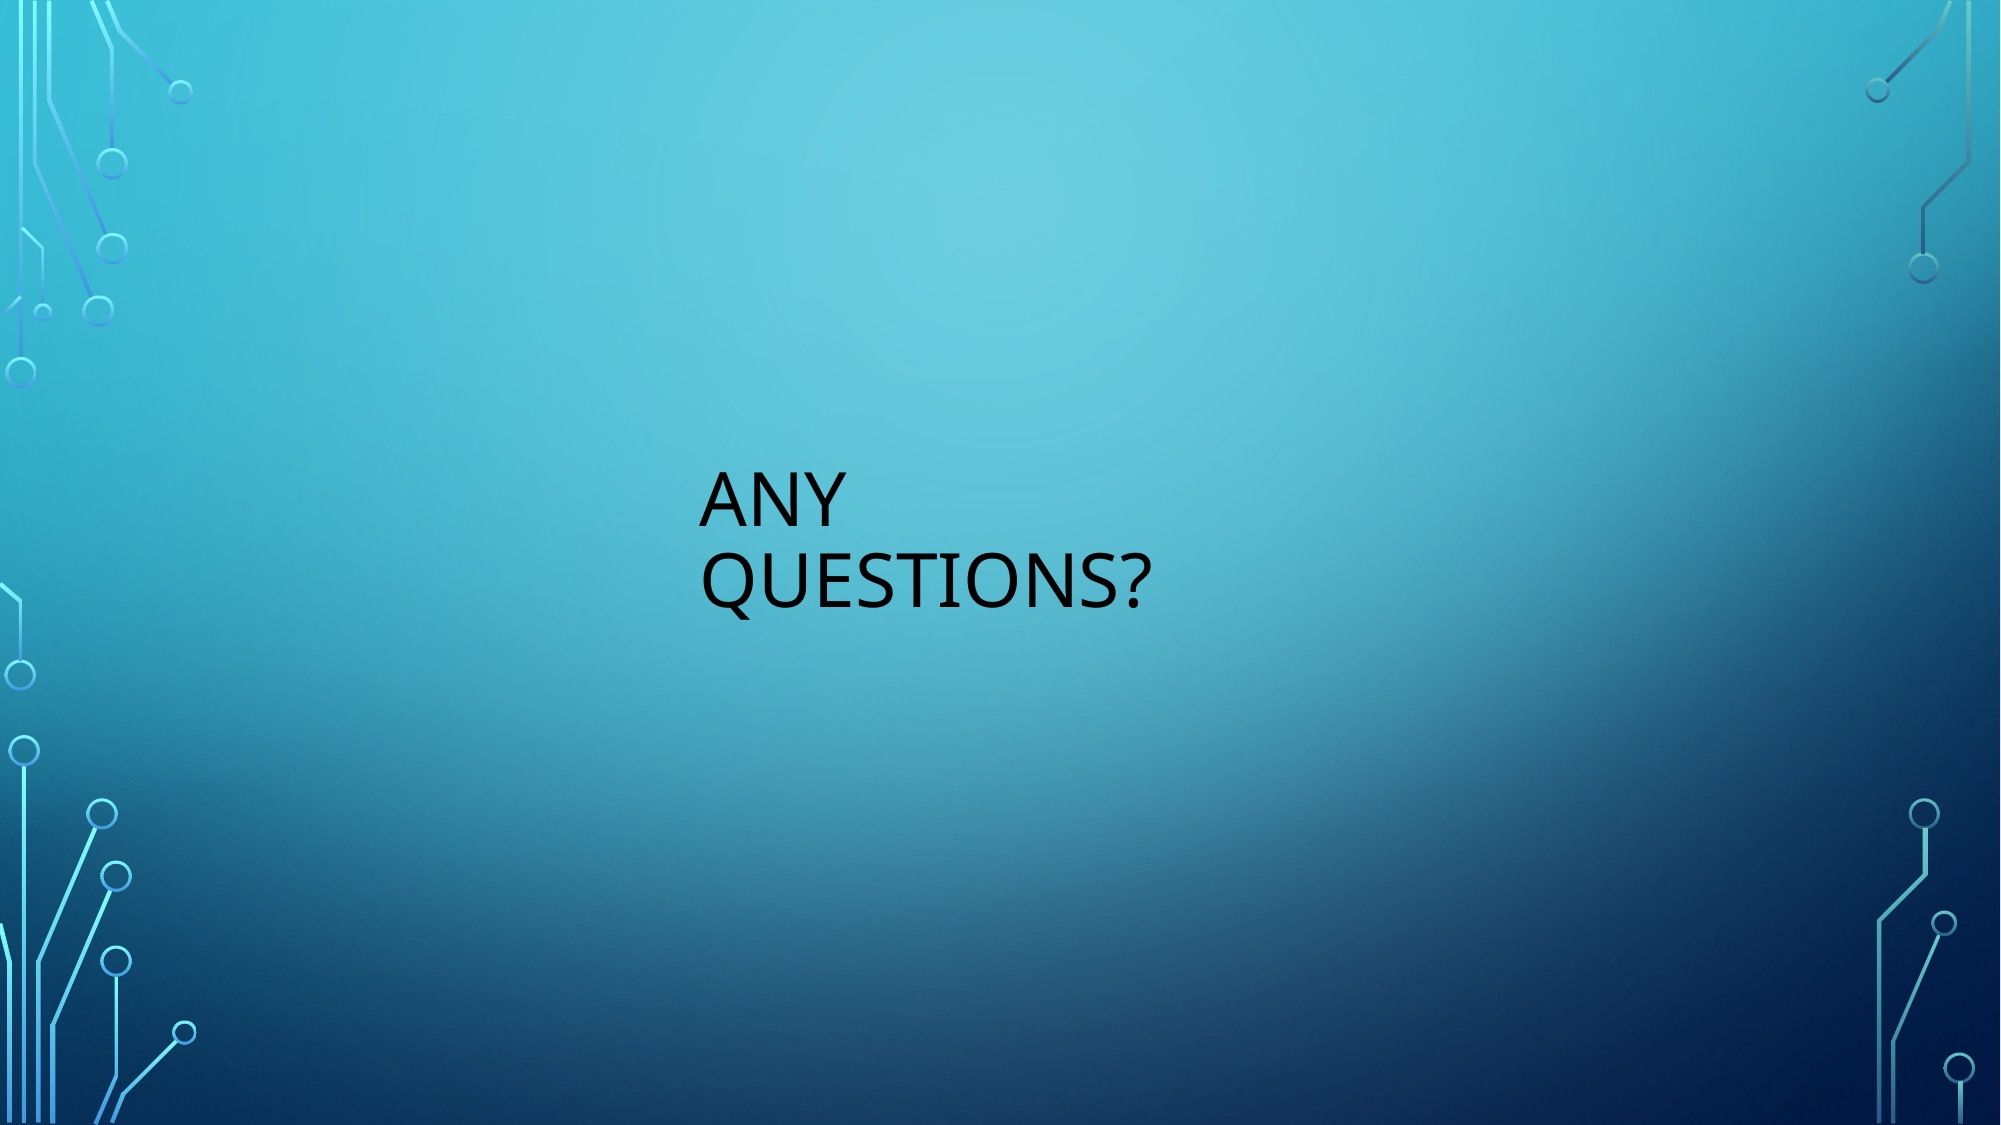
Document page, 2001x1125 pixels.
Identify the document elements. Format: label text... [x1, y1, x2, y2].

title Any questions? [685, 421, 1297, 664]
